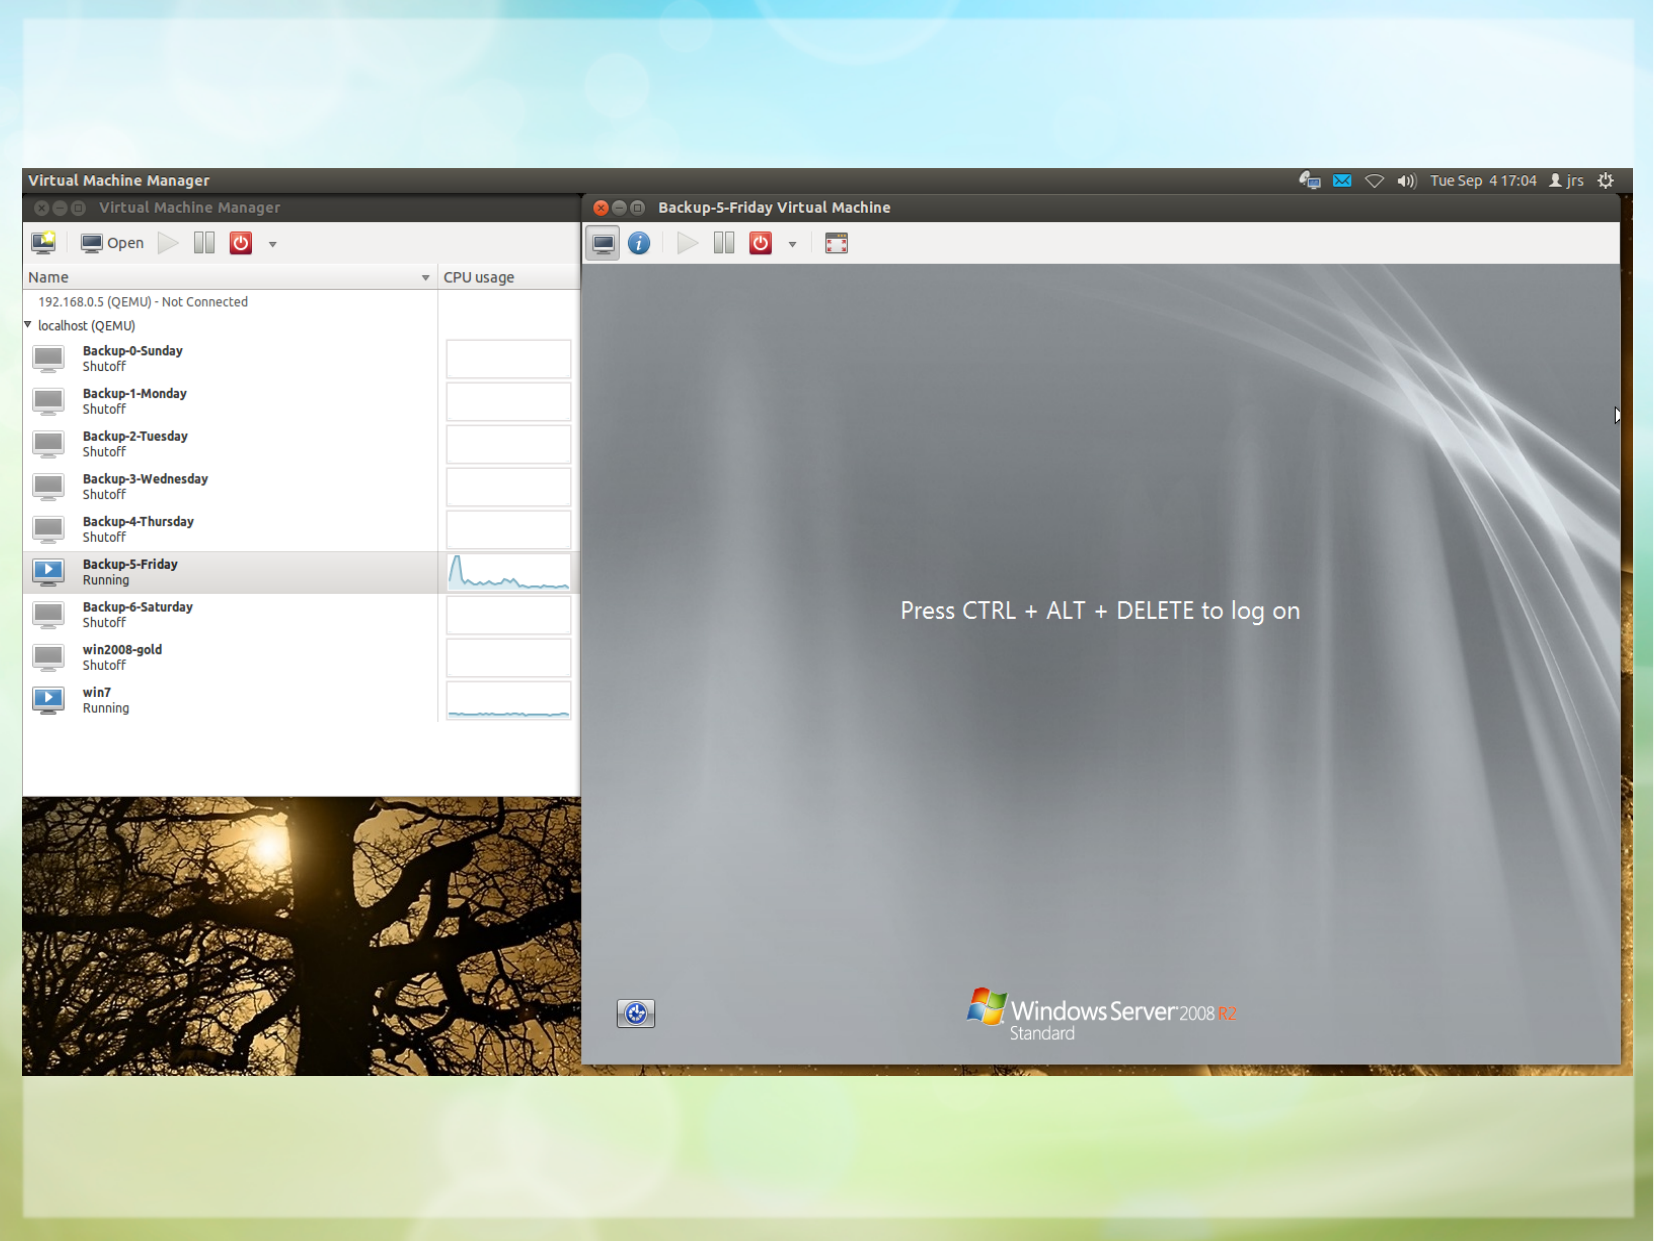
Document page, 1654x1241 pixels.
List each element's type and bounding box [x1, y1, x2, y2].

subtitle [82, 0, 1571, 168]
picture [0, 0, 1654, 1241]
